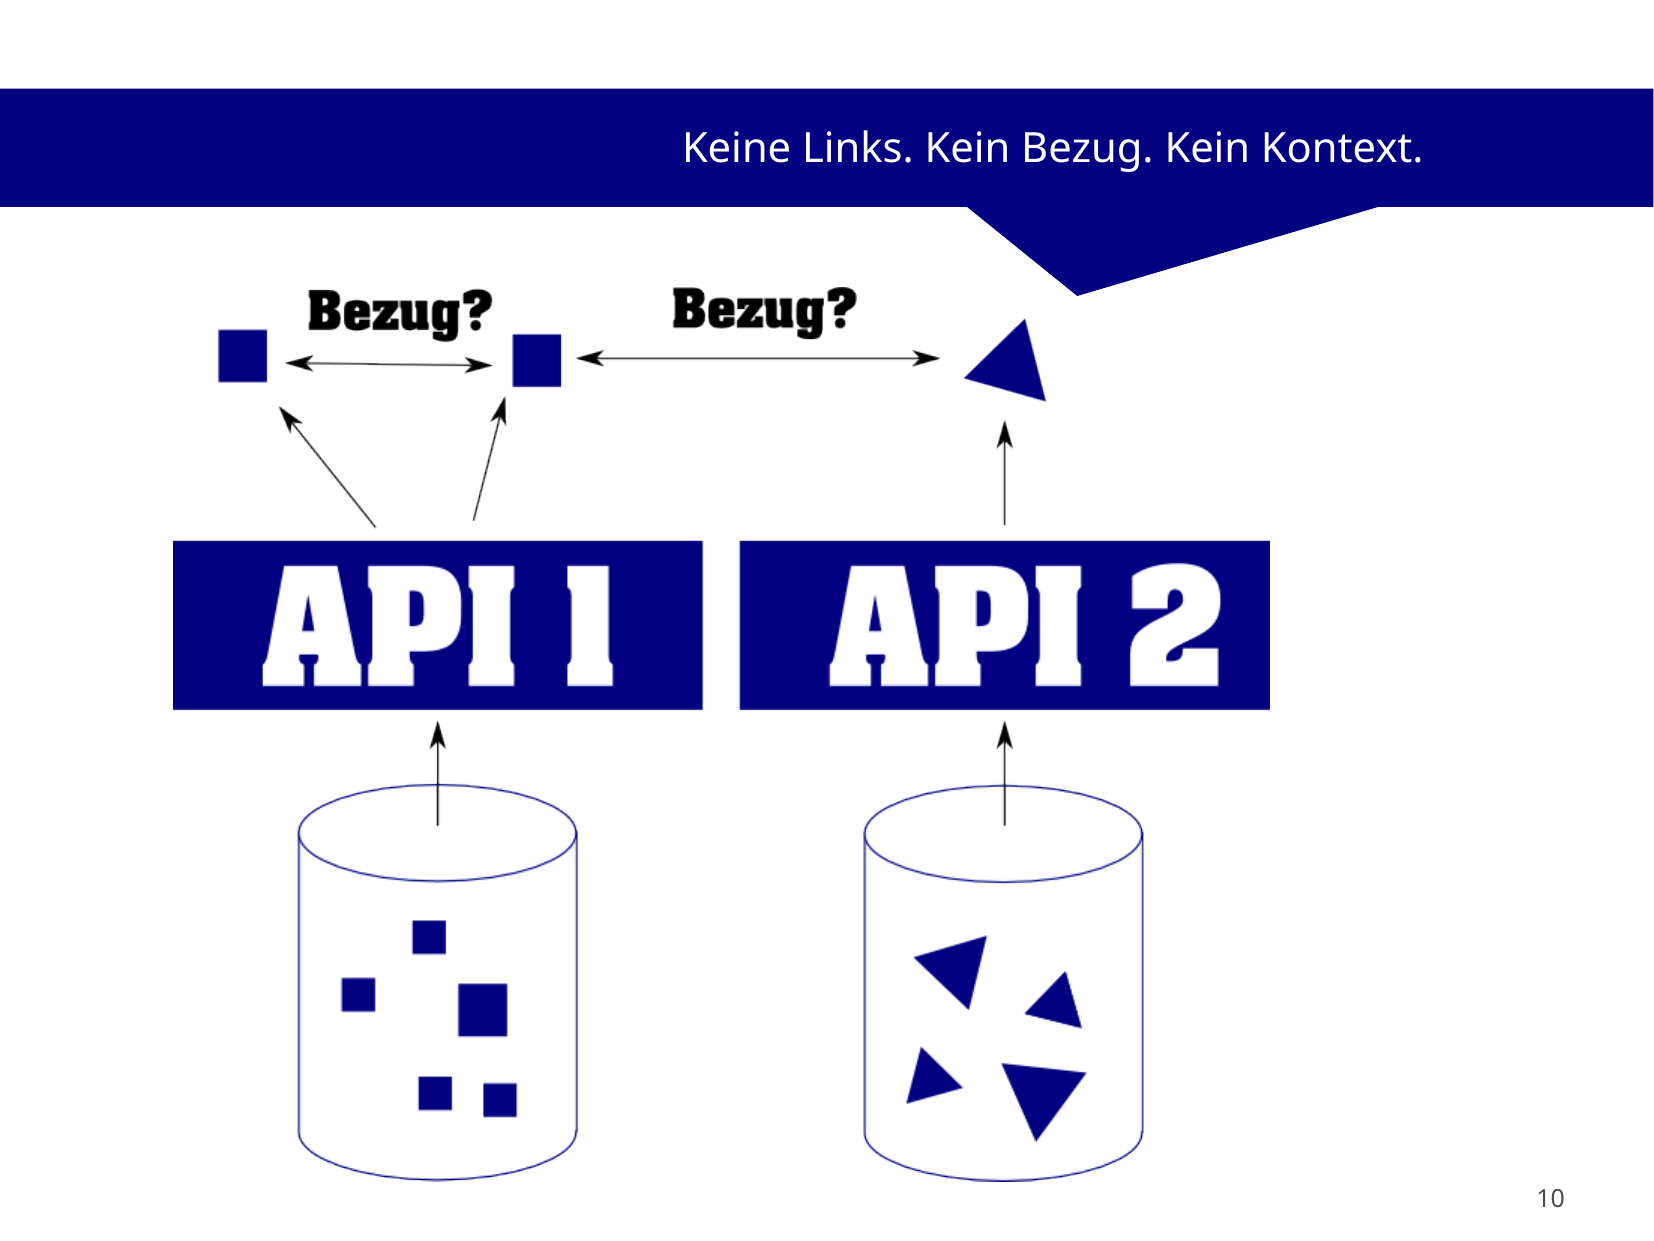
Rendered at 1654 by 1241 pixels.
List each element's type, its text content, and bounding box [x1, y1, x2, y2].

text_box [0, 88, 1654, 296]
picture [173, 287, 1270, 1182]
text_box Keine Links. Kein Bezug. Kein Kontext. [667, 109, 1555, 184]
